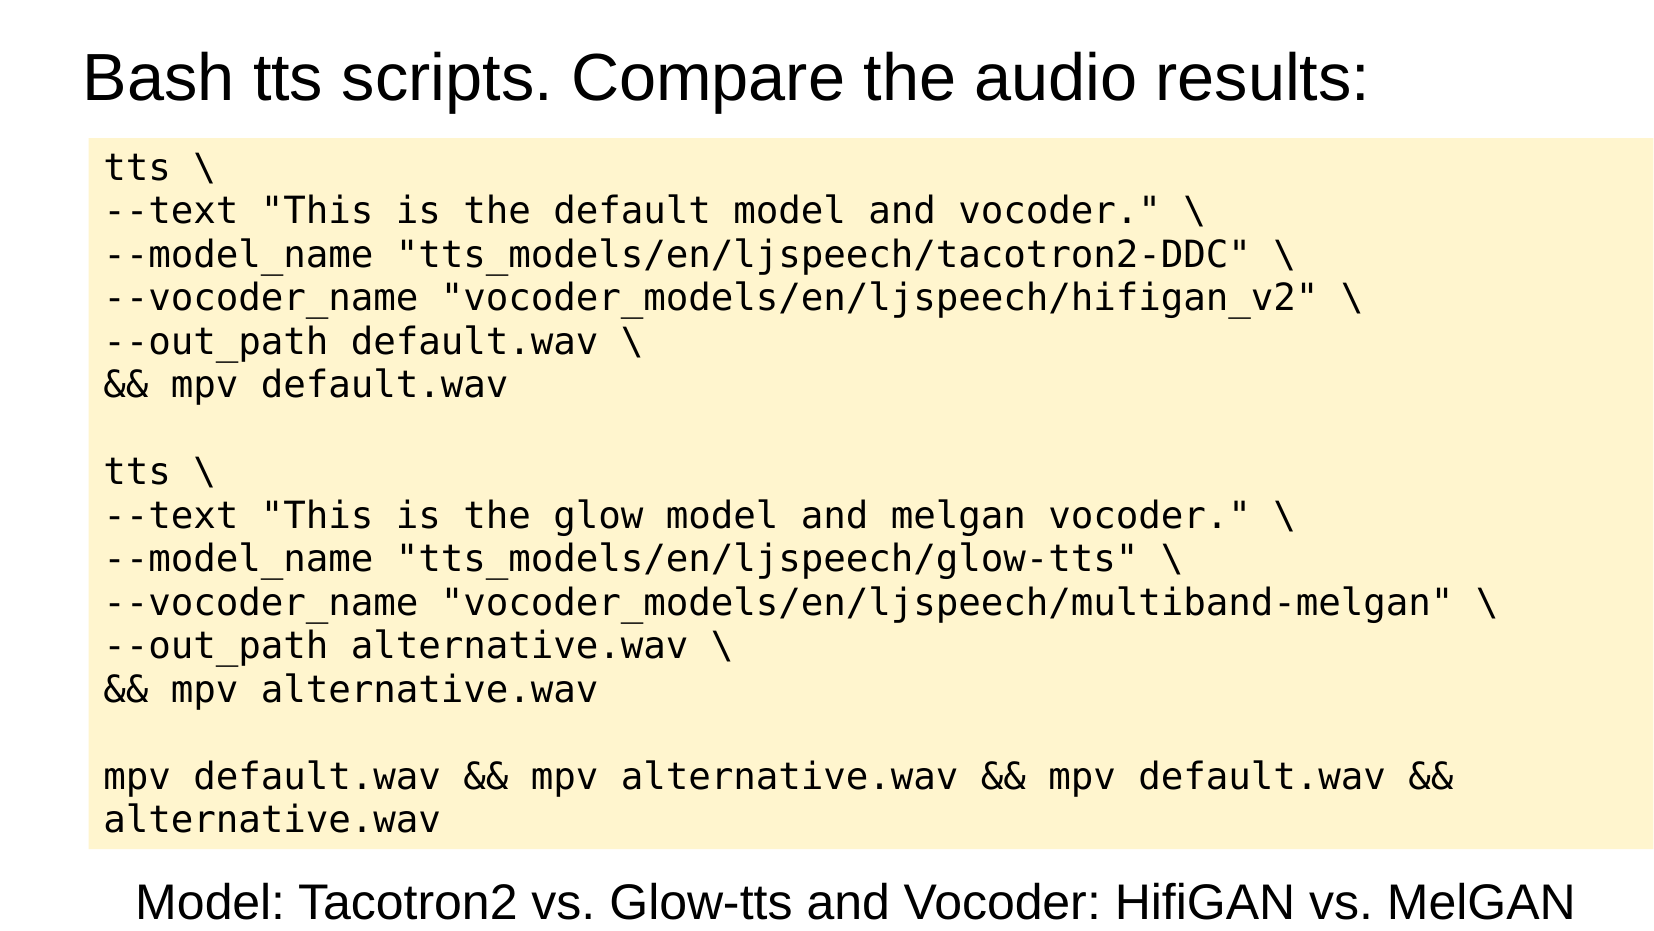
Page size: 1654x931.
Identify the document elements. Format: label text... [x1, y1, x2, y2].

title Bash tts scripts. Compare the audio results: [82, 37, 1571, 119]
subtitle Model: Tacotron2 vs. Glow-tts and Vocoder: HifiGAN vs. MelGAN [99, 874, 1588, 931]
text_box tts \ --text "This is the default model and vocoder." \ --model_name "tts_models/en/ljspeech/tacotron2-DDC" \ --vocoder_name "vocoder_models/en/ljspeech/hifigan_v2" \ --out_path default.wav \ && mpv default.wav tts \ --text "This is the glow model and melgan vocoder." \ --model_name "tts_models/en/ljspeech/glow-tts" \ --vocoder_name "vocoder_models/en/ljspeech/multiband-melgan" \ --out_path alternative.wav \ && mpv alternative.wav mpv default.wav && mpv alternative.wav && mpv default.wav && alternative.wav [88, 138, 1654, 850]
